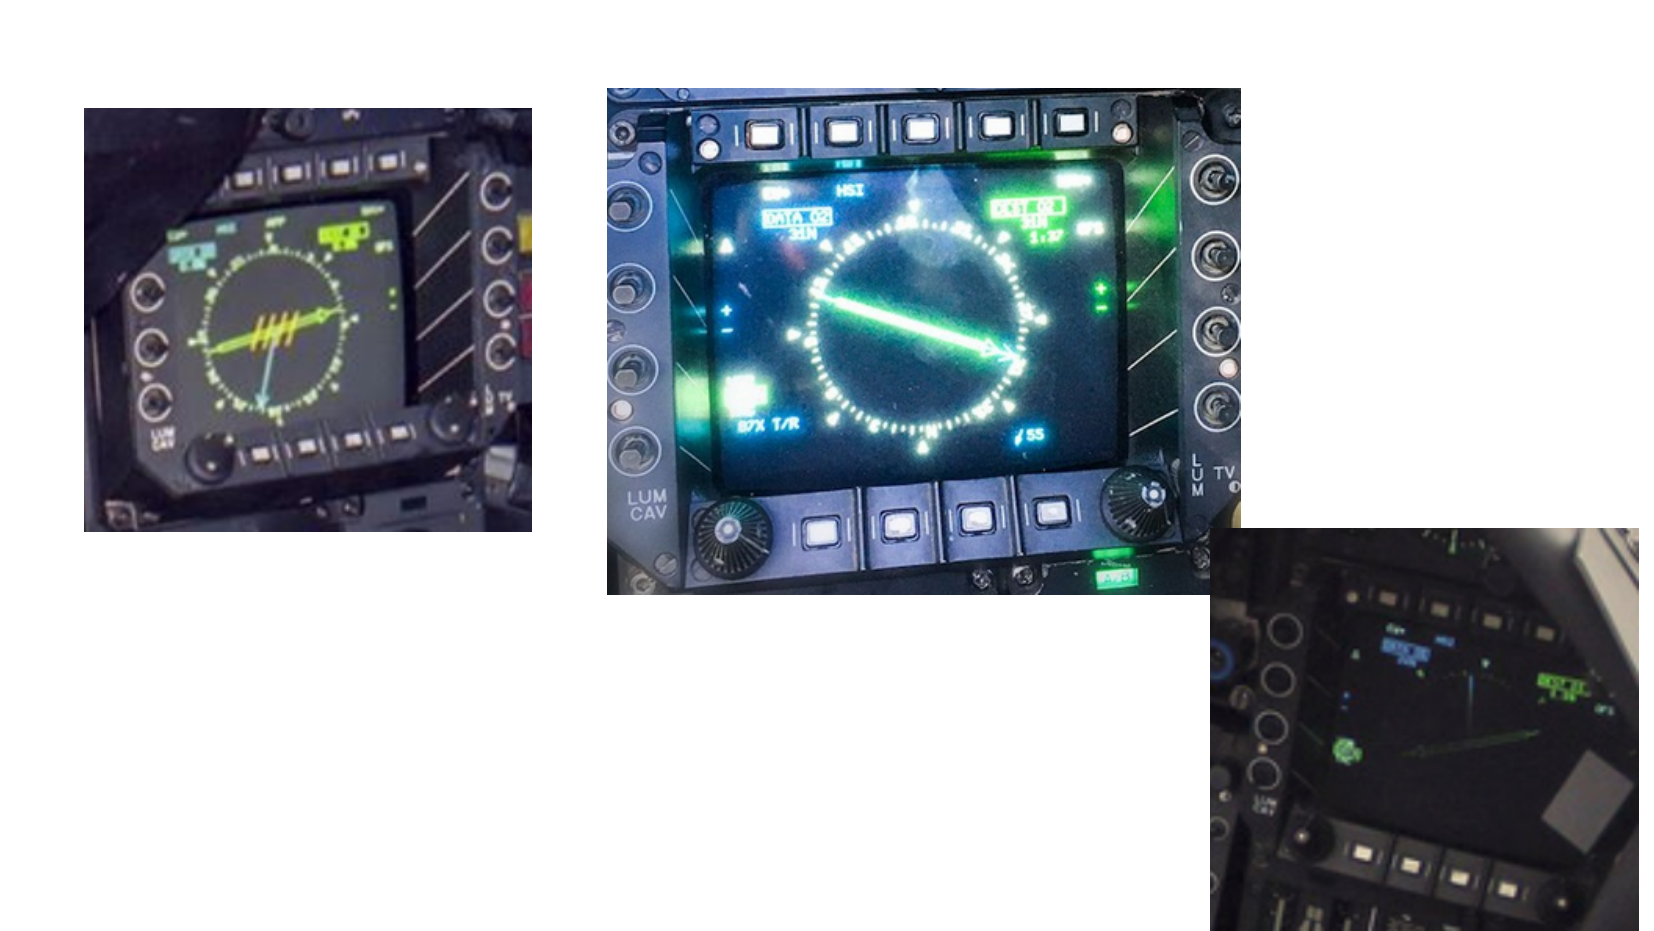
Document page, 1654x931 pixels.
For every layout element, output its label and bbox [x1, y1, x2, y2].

picture [607, 88, 1639, 931]
picture [84, 108, 532, 532]
